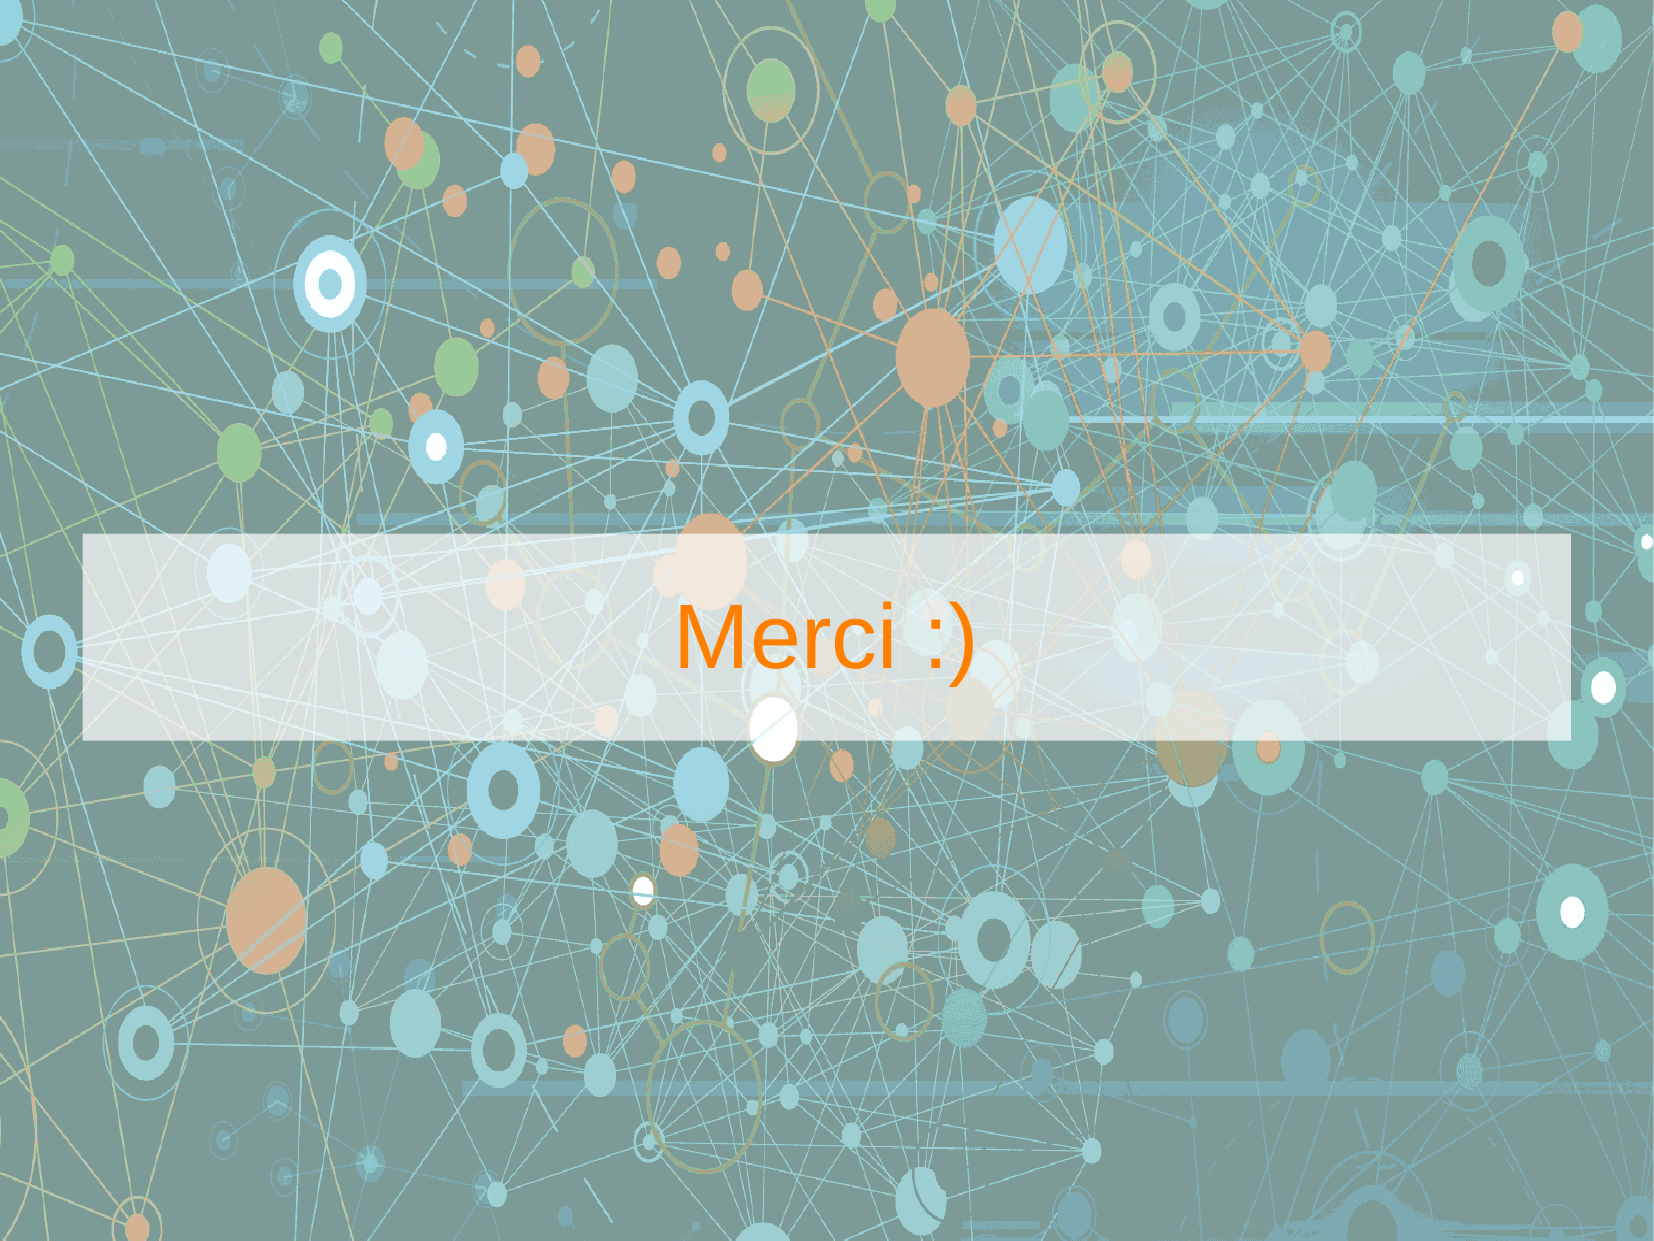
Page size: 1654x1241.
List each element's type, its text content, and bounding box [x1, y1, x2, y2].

title Merci :) [82, 533, 1571, 741]
picture [0, 0, 1654, 1241]
